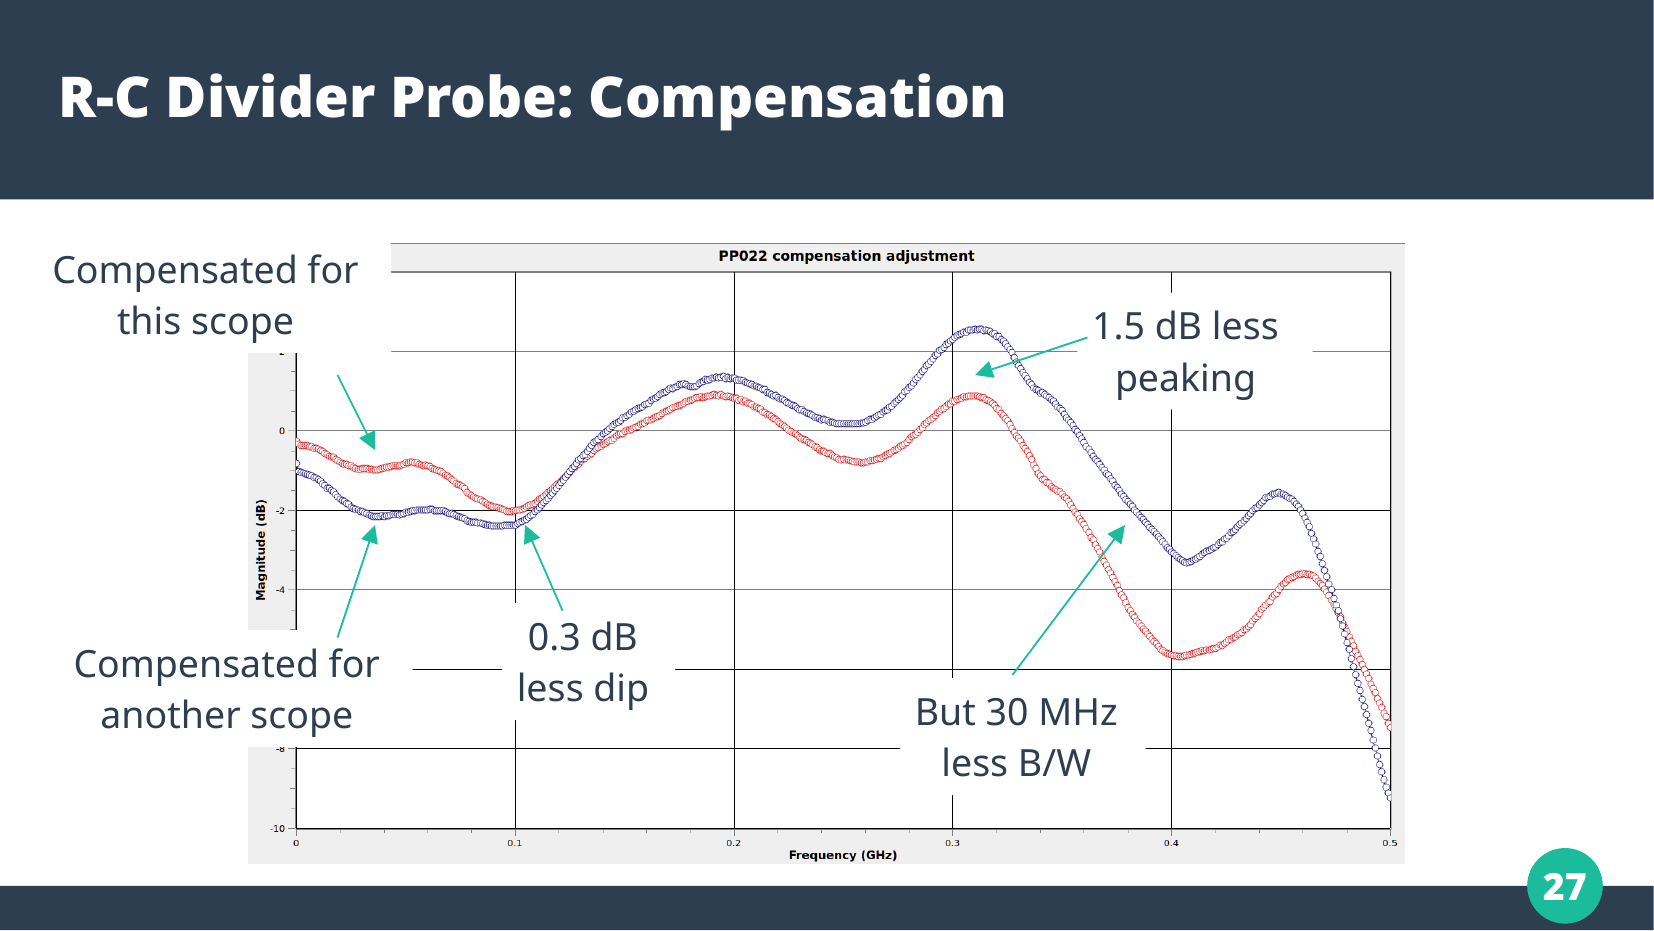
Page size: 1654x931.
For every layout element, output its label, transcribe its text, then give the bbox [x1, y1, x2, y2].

text_box But 30 MHz less B/W [900, 685, 1146, 788]
title R-C Divider Probe: Compensation [59, 37, 1595, 155]
picture [248, 243, 1405, 864]
text_box 1.5 dB less peaking [1077, 300, 1313, 402]
text_box Compensated for another scope [58, 637, 413, 740]
text_box 0.3 dB less dip [502, 610, 676, 713]
text_box Compensated for this scope [37, 243, 392, 346]
